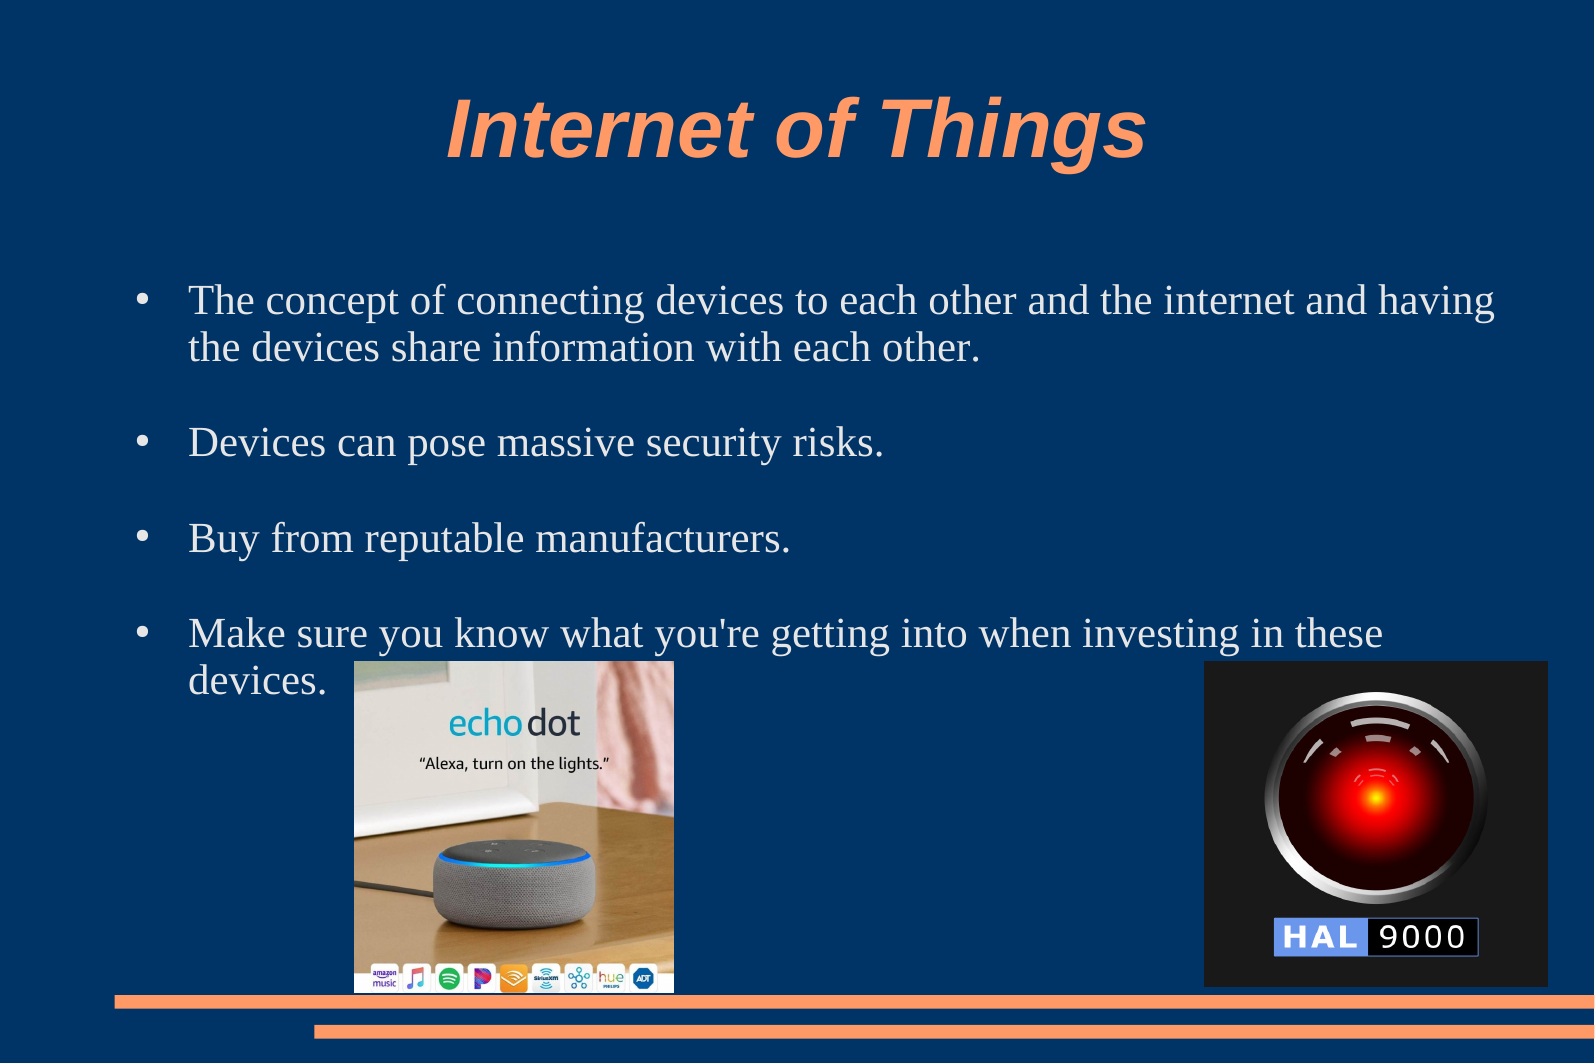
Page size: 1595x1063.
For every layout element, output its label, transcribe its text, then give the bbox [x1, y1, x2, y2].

title Internet of Things [117, 39, 1479, 218]
list The concept of connecting devices to each other and the internet and having the devices share information with each other. Devices can pose massive security risks. Buy from reputable manufacturers. Make sure you know what you're getting into when investing in these devices. [117, 276, 1505, 971]
picture [1204, 661, 1548, 987]
picture [354, 661, 674, 993]
